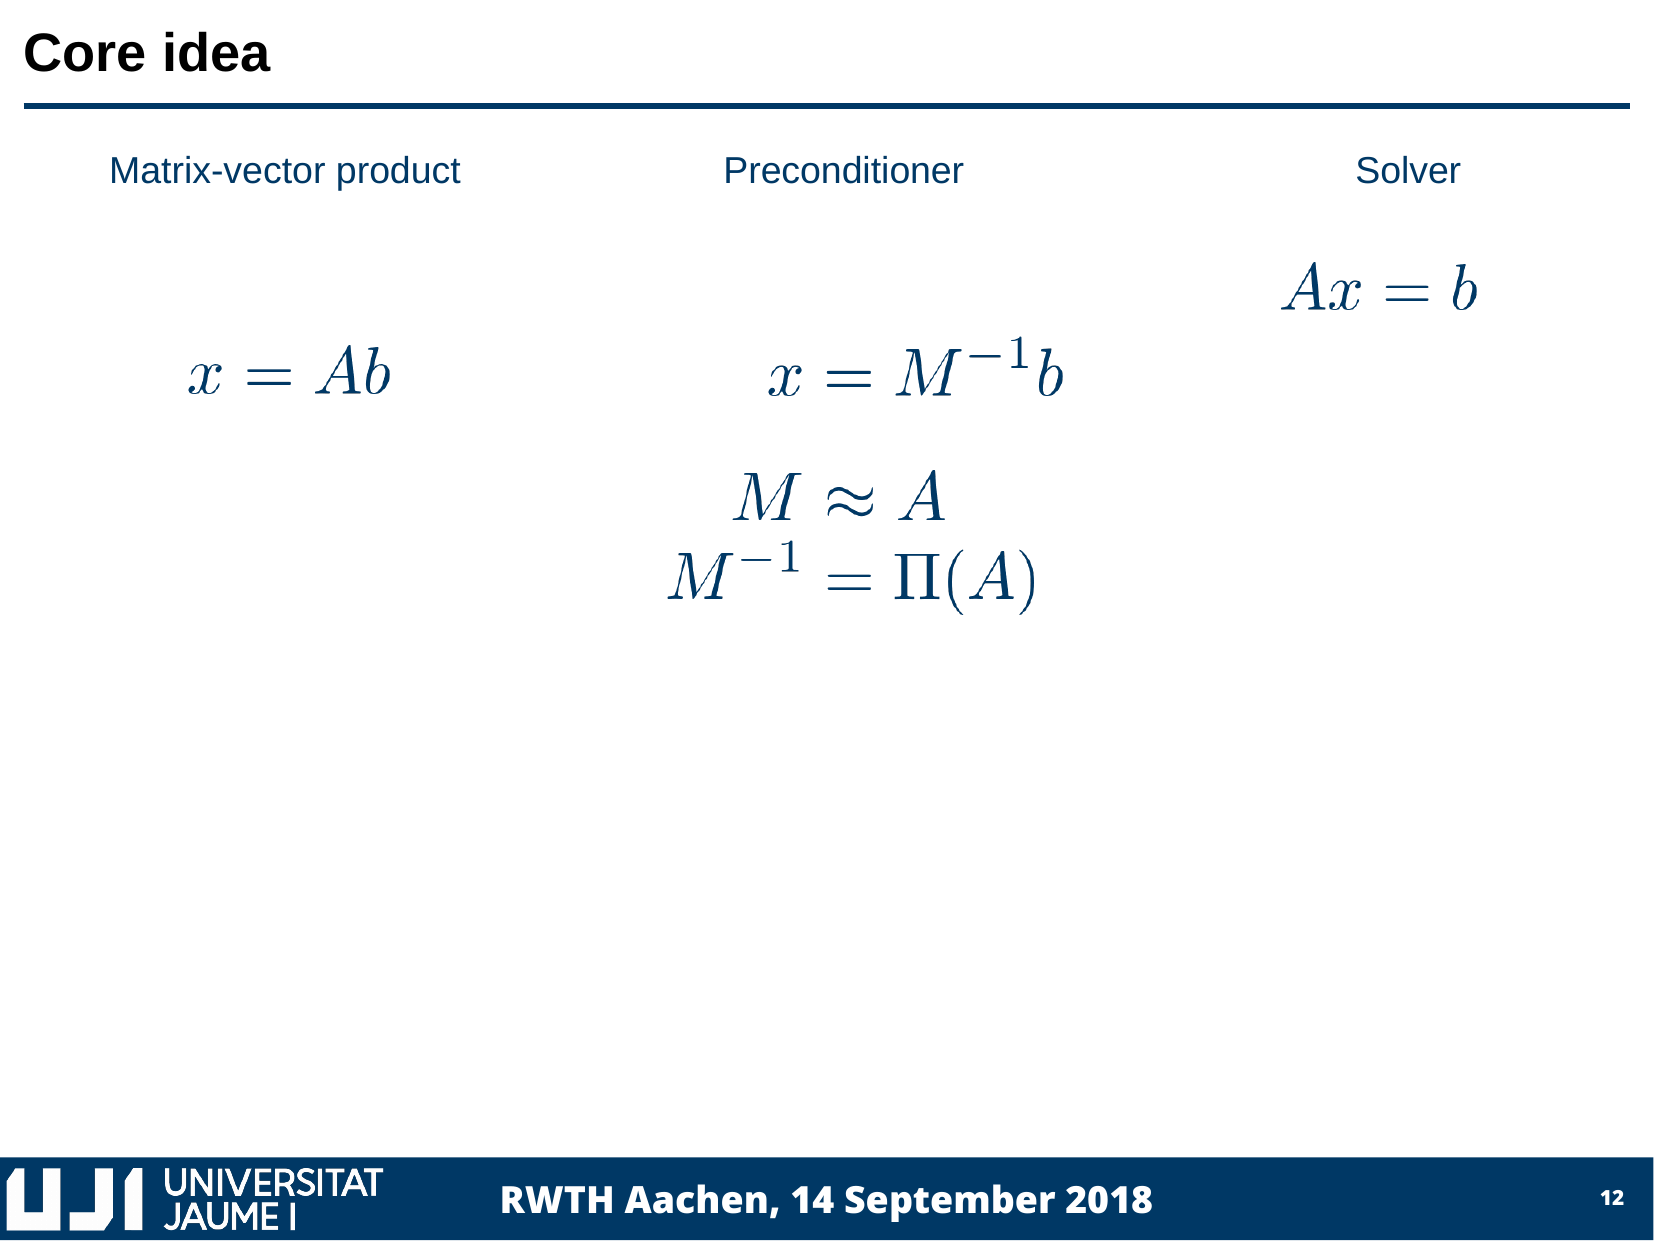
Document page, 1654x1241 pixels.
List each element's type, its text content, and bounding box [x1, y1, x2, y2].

title Core idea [23, 0, 1630, 107]
picture [188, 345, 390, 394]
picture [667, 540, 1034, 615]
picture [0, 1158, 390, 1241]
text_box Matrix-vector product [94, 141, 476, 199]
picture [768, 336, 1063, 396]
text_box Preconditioner [708, 141, 980, 199]
picture [1281, 262, 1477, 310]
text_box Solver [1340, 141, 1477, 199]
picture [732, 470, 945, 520]
